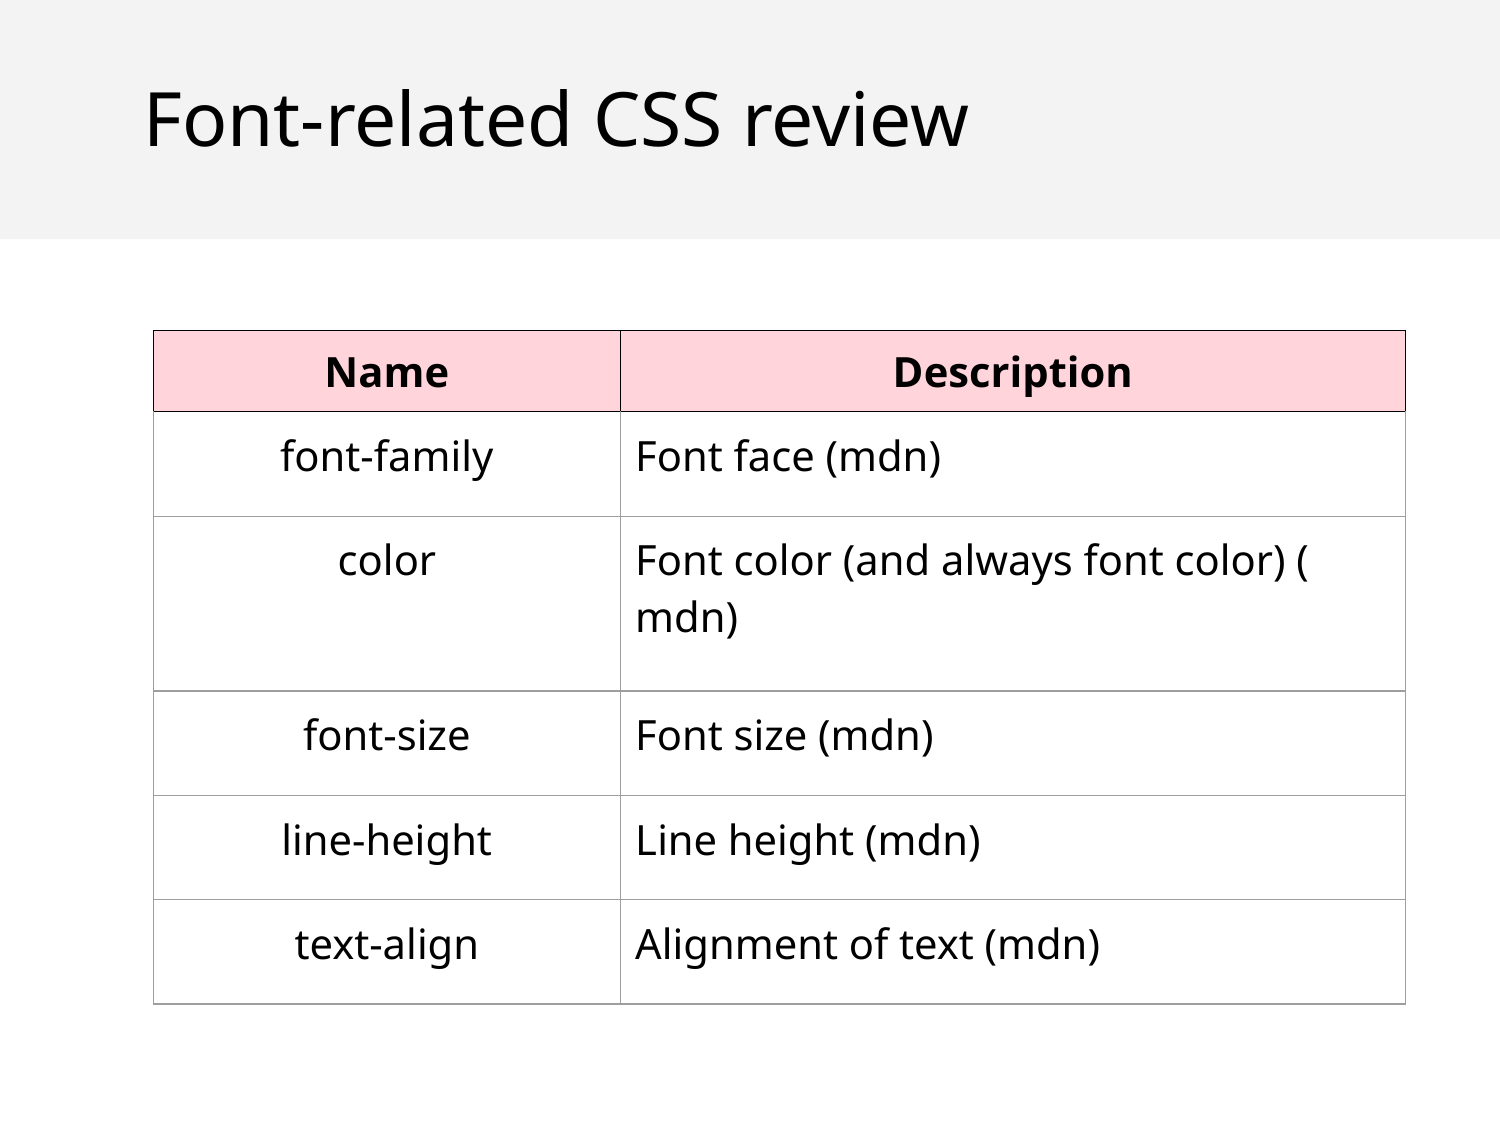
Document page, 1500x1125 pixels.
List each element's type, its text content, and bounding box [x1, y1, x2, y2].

table_cell font-size [154, 692, 620, 795]
table_cell text-align [154, 900, 620, 1003]
table_cell Font color (and always font color) (mdn) [621, 517, 1405, 690]
table_cell line-height [154, 796, 620, 899]
title Font-related CSS review [128, 56, 1372, 183]
table_cell color [154, 517, 620, 690]
table_header Name [154, 331, 620, 411]
table_cell Font face (mdn) [621, 412, 1405, 516]
table_cell Font size (mdn) [621, 692, 1405, 795]
table_cell Line height (mdn) [621, 796, 1405, 899]
table_cell font-family [154, 412, 620, 516]
table_cell Alignment of text (mdn) [621, 900, 1405, 1003]
table_header Description [621, 331, 1405, 411]
